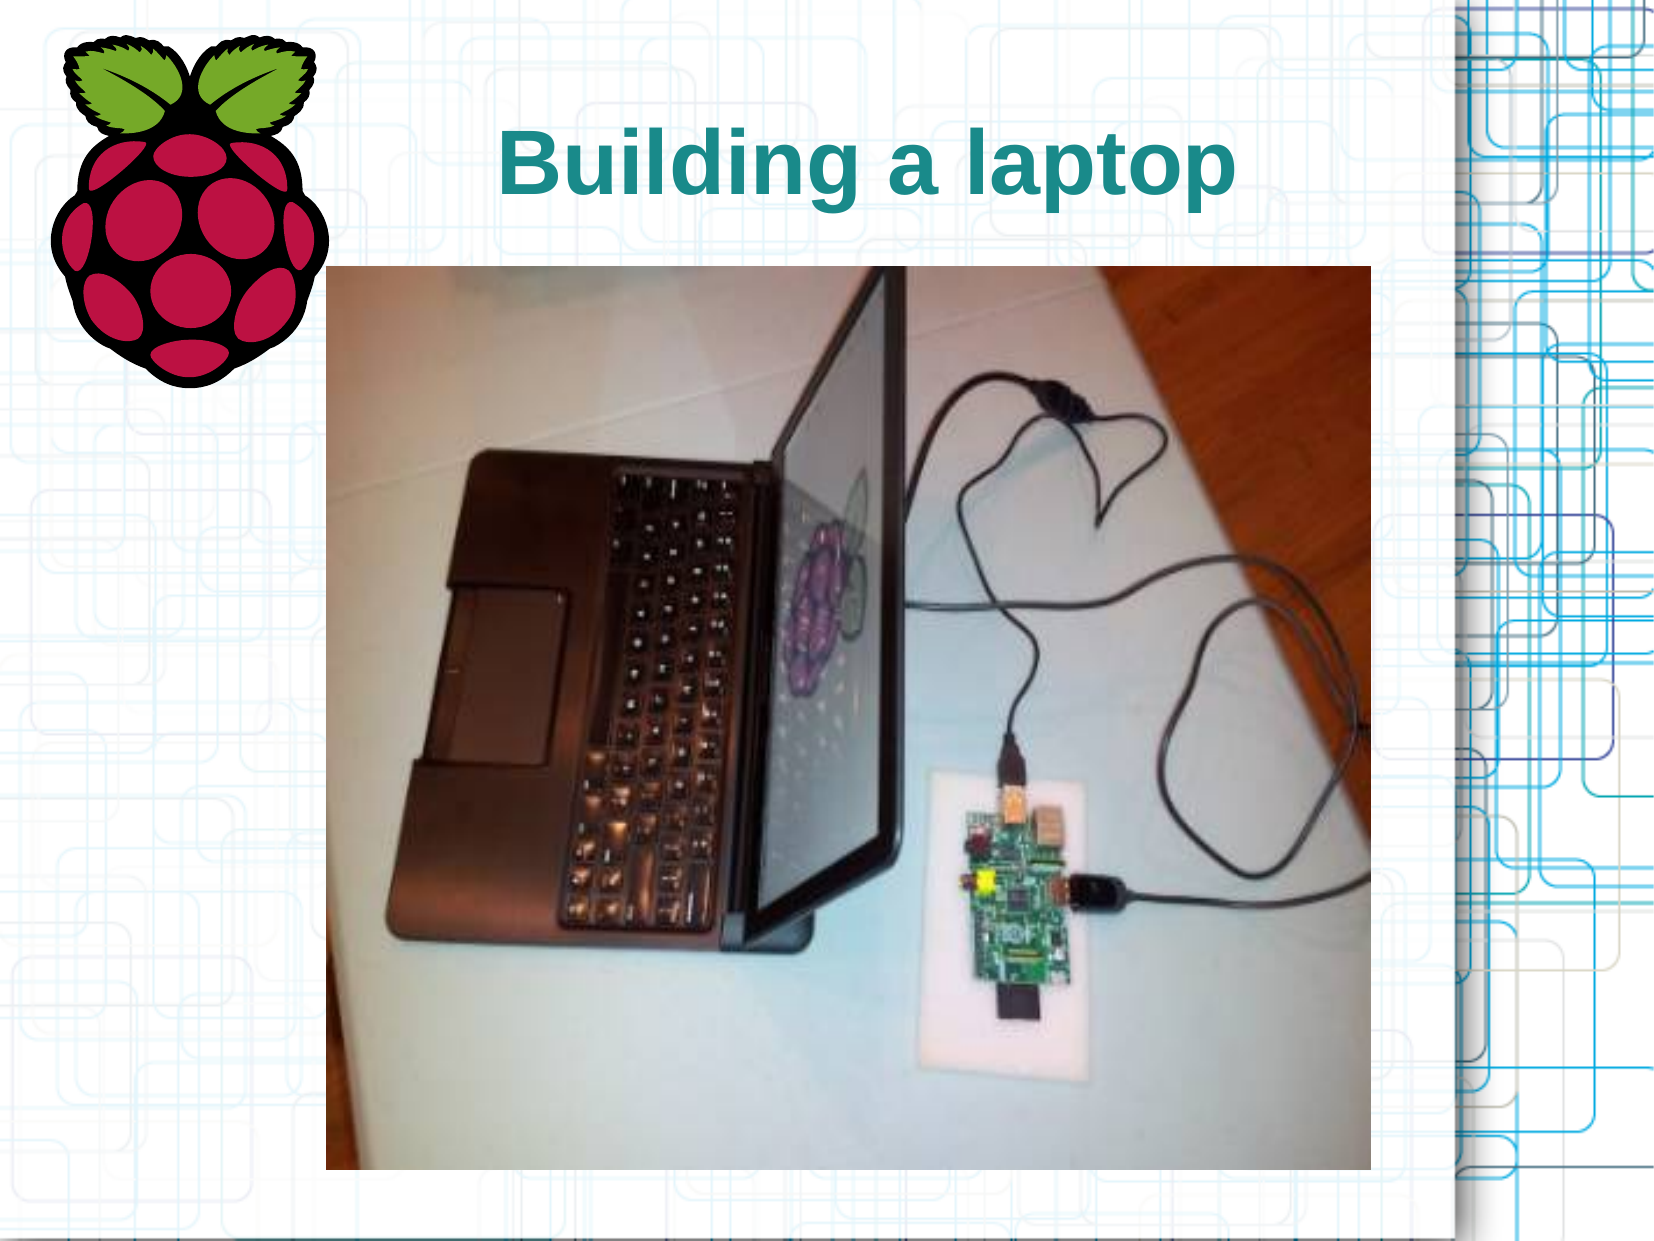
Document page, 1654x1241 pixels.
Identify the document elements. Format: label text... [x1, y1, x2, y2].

title Building a laptop [331, 59, 1548, 267]
picture [0, 0, 1654, 1241]
